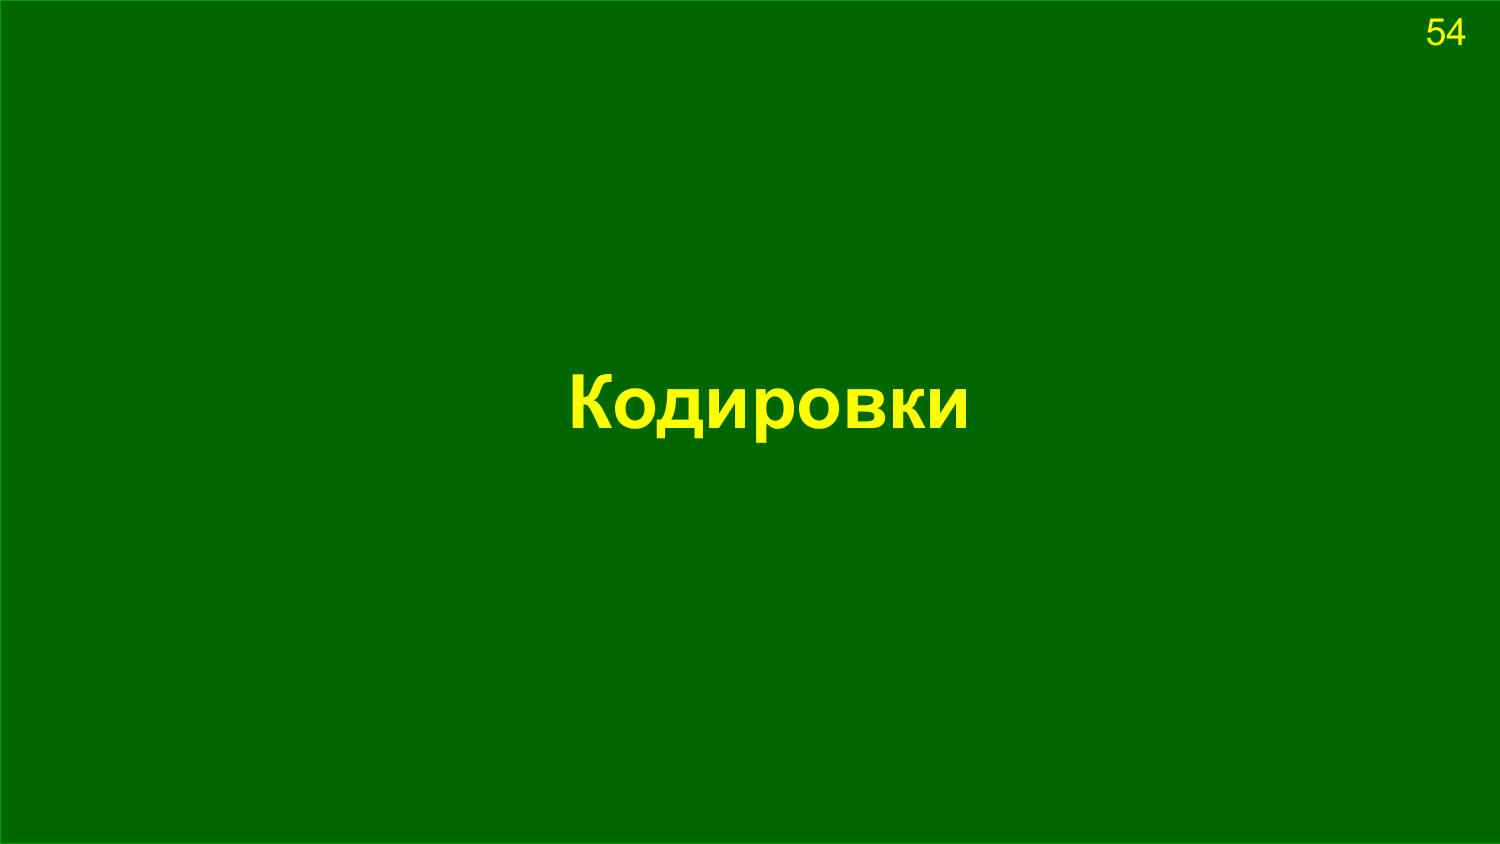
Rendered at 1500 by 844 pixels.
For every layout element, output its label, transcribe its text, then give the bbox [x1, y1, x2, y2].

title Кодировки [94, 308, 1445, 497]
